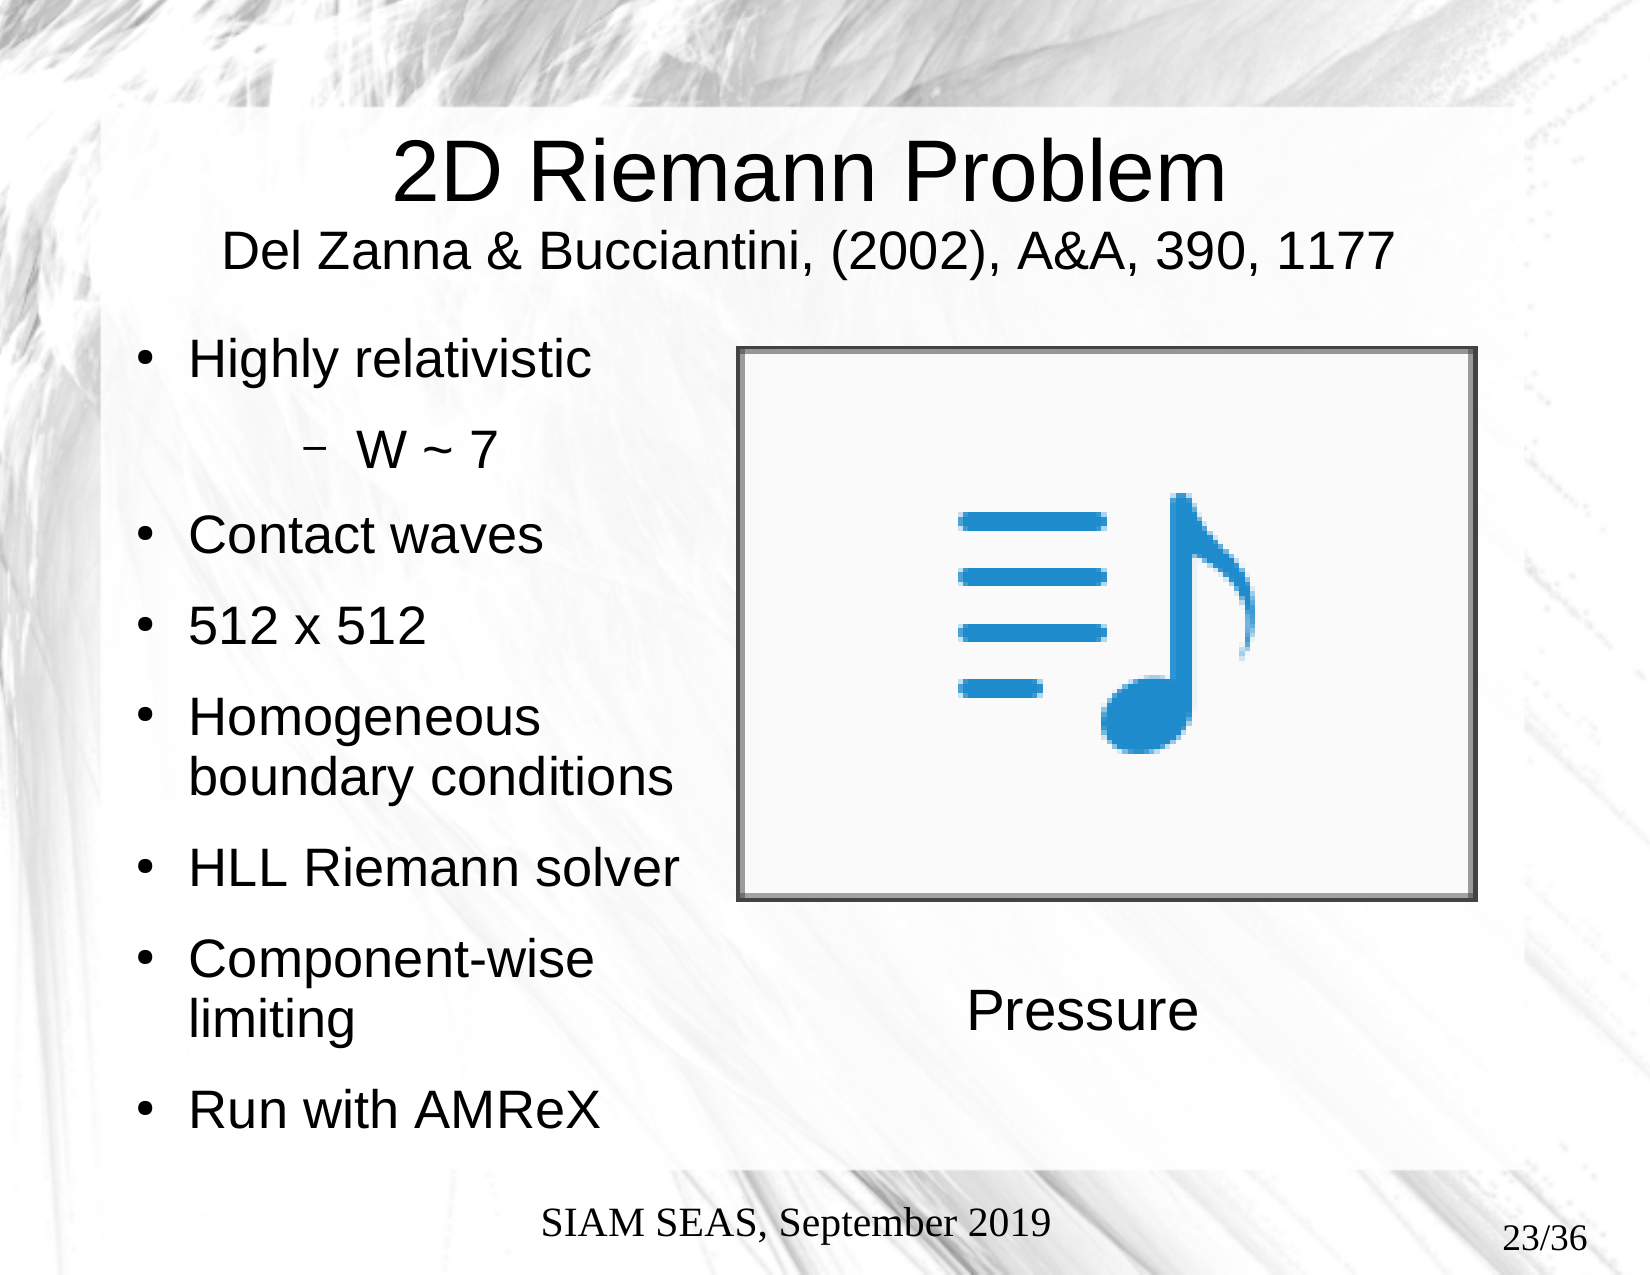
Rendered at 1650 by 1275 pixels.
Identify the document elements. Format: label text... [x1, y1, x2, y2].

title 2D Riemann Problem Del Zanna & Bucciantini, (2002), A&A, 390, 1177 [117, 102, 1503, 301]
picture [0, 0, 1650, 1275]
list Highly relativistic W ~ 7 Contact waves 512 x 512 Homogeneous boundary conditions HLL Riemann solver Component-wise limiting Run with AMReX [117, 328, 706, 1141]
text_box Pressure [945, 970, 1221, 1051]
text_box [735, 345, 1480, 904]
